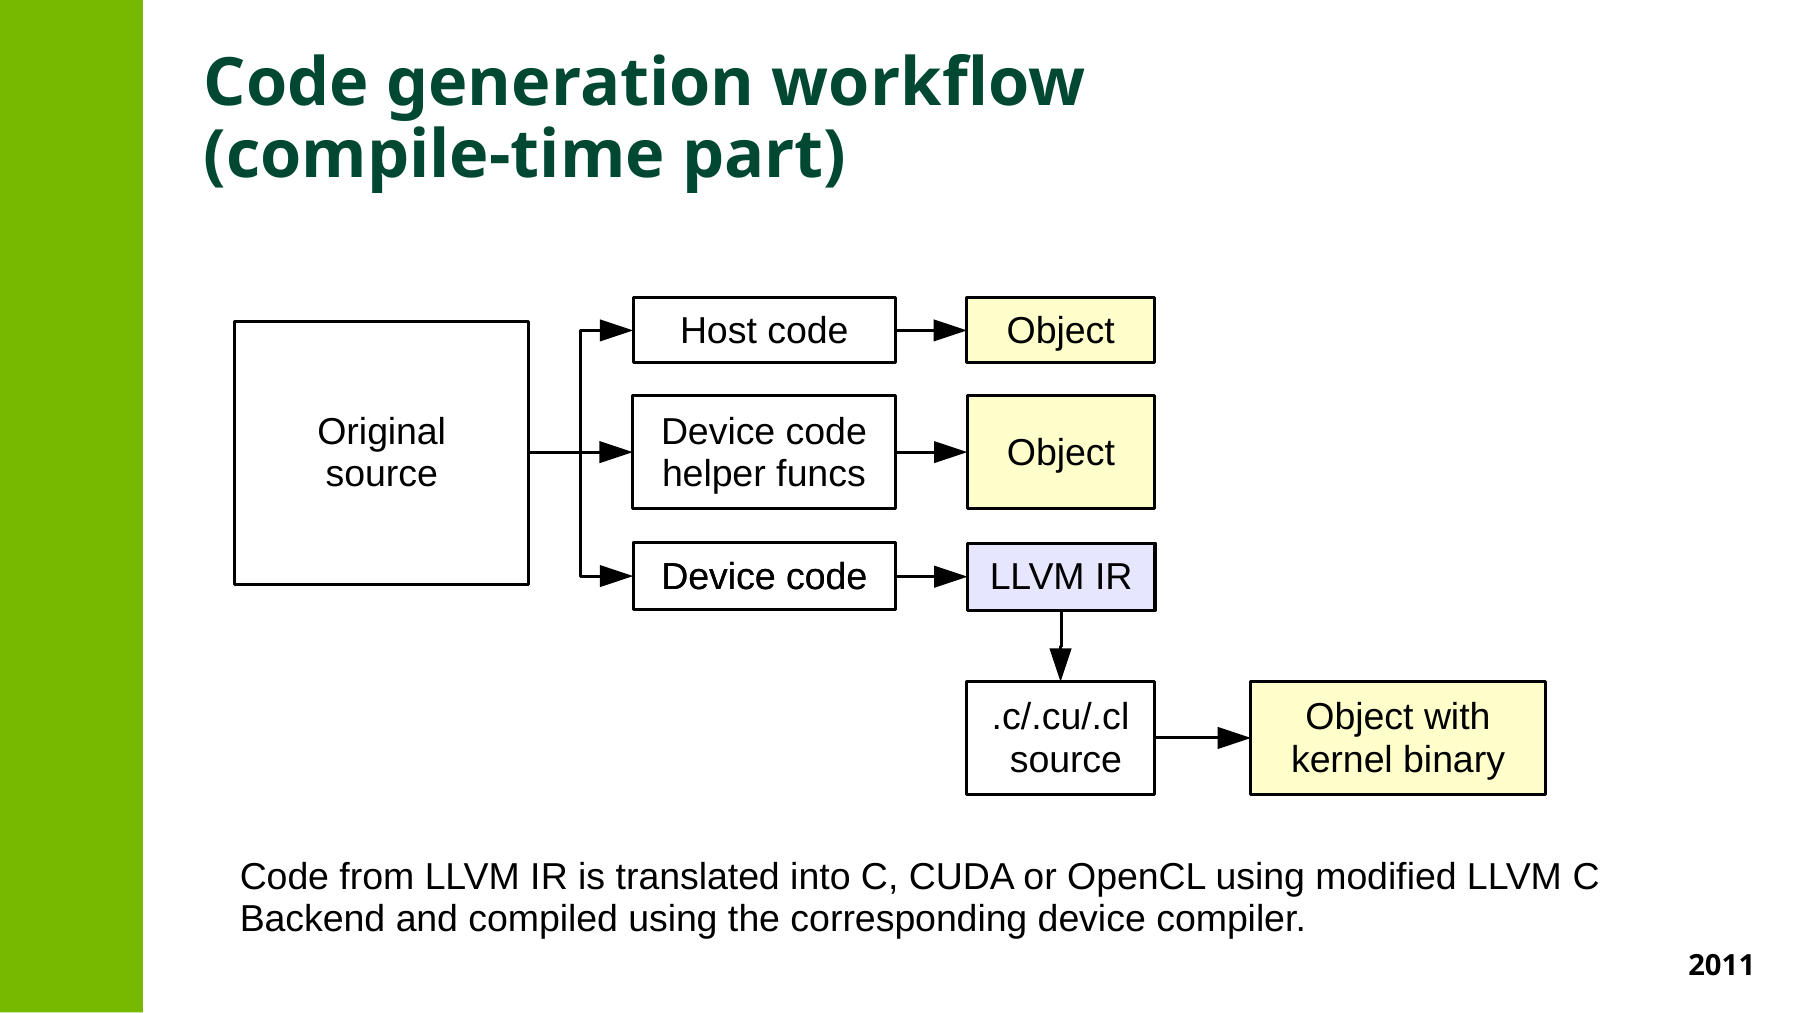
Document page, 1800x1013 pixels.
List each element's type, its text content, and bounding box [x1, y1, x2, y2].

text_box Device code helper funcs [632, 395, 896, 509]
text_box Code from LLVM IR is translated into C, CUDA or OpenCL using modified LLVM C Backend and compiled using the corresponding device compiler. [225, 763, 1727, 947]
text_box Object with kernel binary [1250, 681, 1546, 763]
text_box Object [966, 297, 1155, 363]
text_box .c/.cu/.cl source [966, 681, 1155, 763]
text_box Original source [234, 321, 529, 585]
title Code generation workflow (compile-time part) [188, 40, 1733, 211]
text_box LLVM IR [967, 543, 1156, 611]
text_box Object [967, 395, 1155, 509]
text_box Host code [633, 297, 896, 363]
text_box Device code [633, 542, 896, 610]
